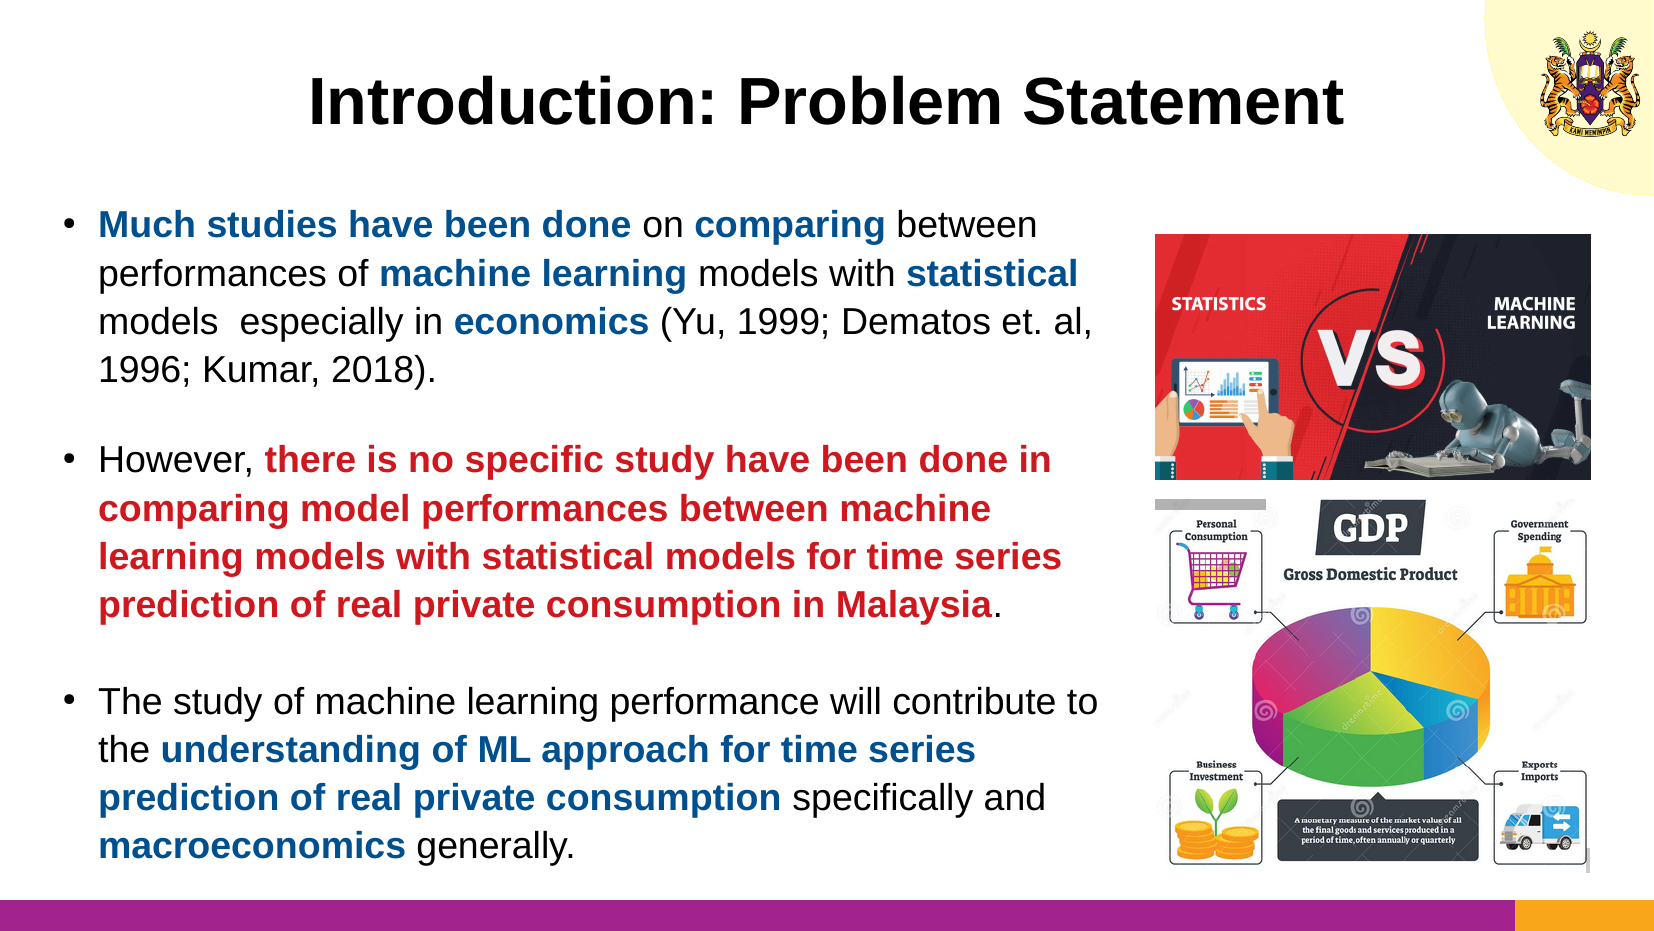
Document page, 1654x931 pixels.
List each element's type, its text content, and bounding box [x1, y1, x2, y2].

picture [1540, 30, 1642, 137]
text_box Introduction: Problem Statement [82, 37, 1557, 166]
picture [1155, 499, 1591, 873]
text_box [1484, 0, 1654, 196]
picture [1155, 234, 1591, 480]
subtitle Much studies have been done on comparing between performances of machine learning models with statistical models especially in economics (Yu, 1999; Dematos et. al, 1996; Kumar, 2018). However, there is no specific study have been done in comparing model performances between machine learning models with statistical models for time series prediction of real private consumption in Malaysia. The study of machine learning performance will contribute to the understanding of ML approach for time series prediction of real private consumption specifically and macroeconomics generally. [62, 170, 1101, 895]
text_box [0, 900, 1654, 931]
